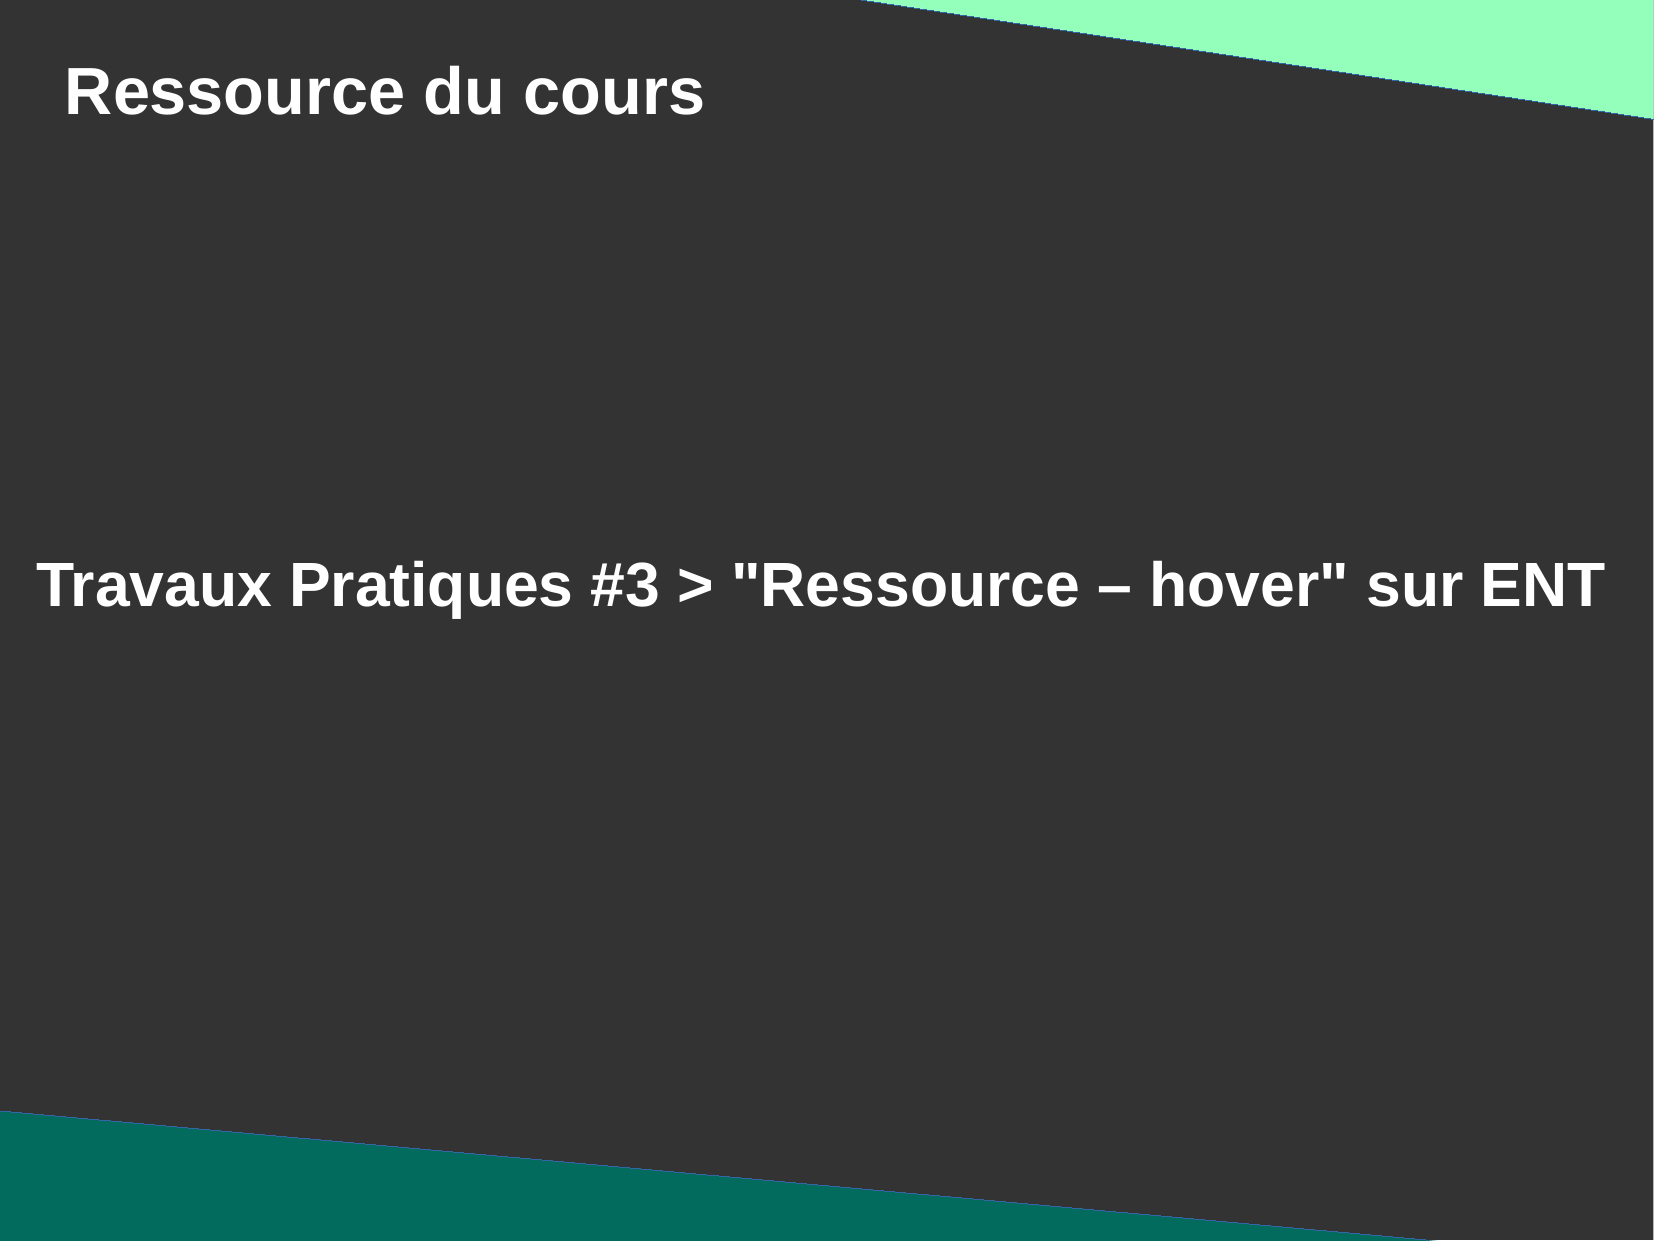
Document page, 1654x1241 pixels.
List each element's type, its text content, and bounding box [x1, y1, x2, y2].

title Ressource du cours [64, 54, 1553, 157]
text_box [861, 0, 1654, 120]
title Travaux Pratiques #3 > "Ressource – hover" sur ENT [22, 550, 1622, 690]
